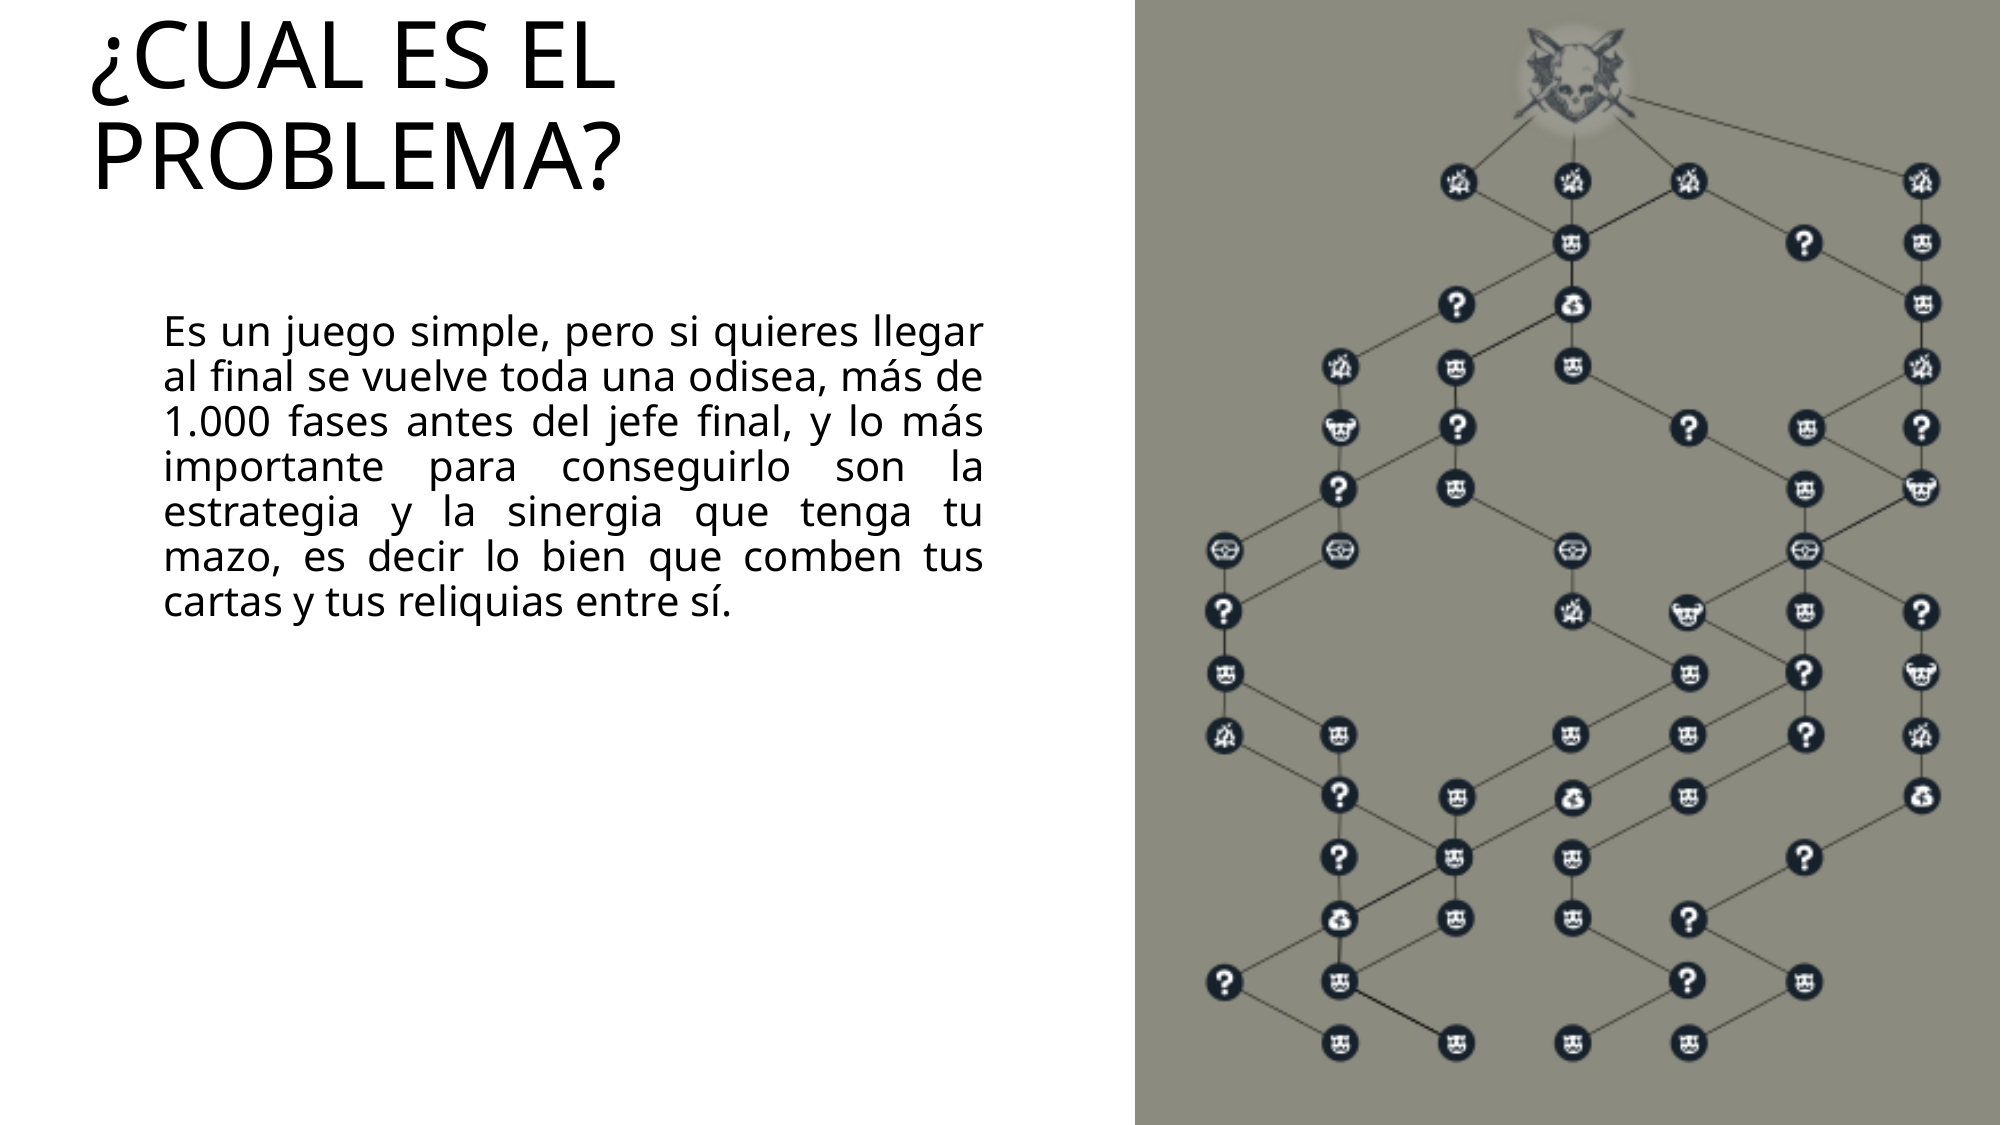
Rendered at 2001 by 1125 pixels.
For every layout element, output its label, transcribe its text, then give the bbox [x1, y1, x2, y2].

picture [1135, 0, 2000, 1125]
title ¿cual es el problema? [75, 0, 1135, 218]
list Es un juego simple, pero si quieres llegar al final se vuelve toda una odisea, más de 1.000 fases antes del jefe final, y lo más importante para conseguirlo son la estrategia y la sinergia que tenga tu mazo, es decir lo bien que comben tus cartas y tus reliquias entre sí. [148, 302, 1001, 1060]
